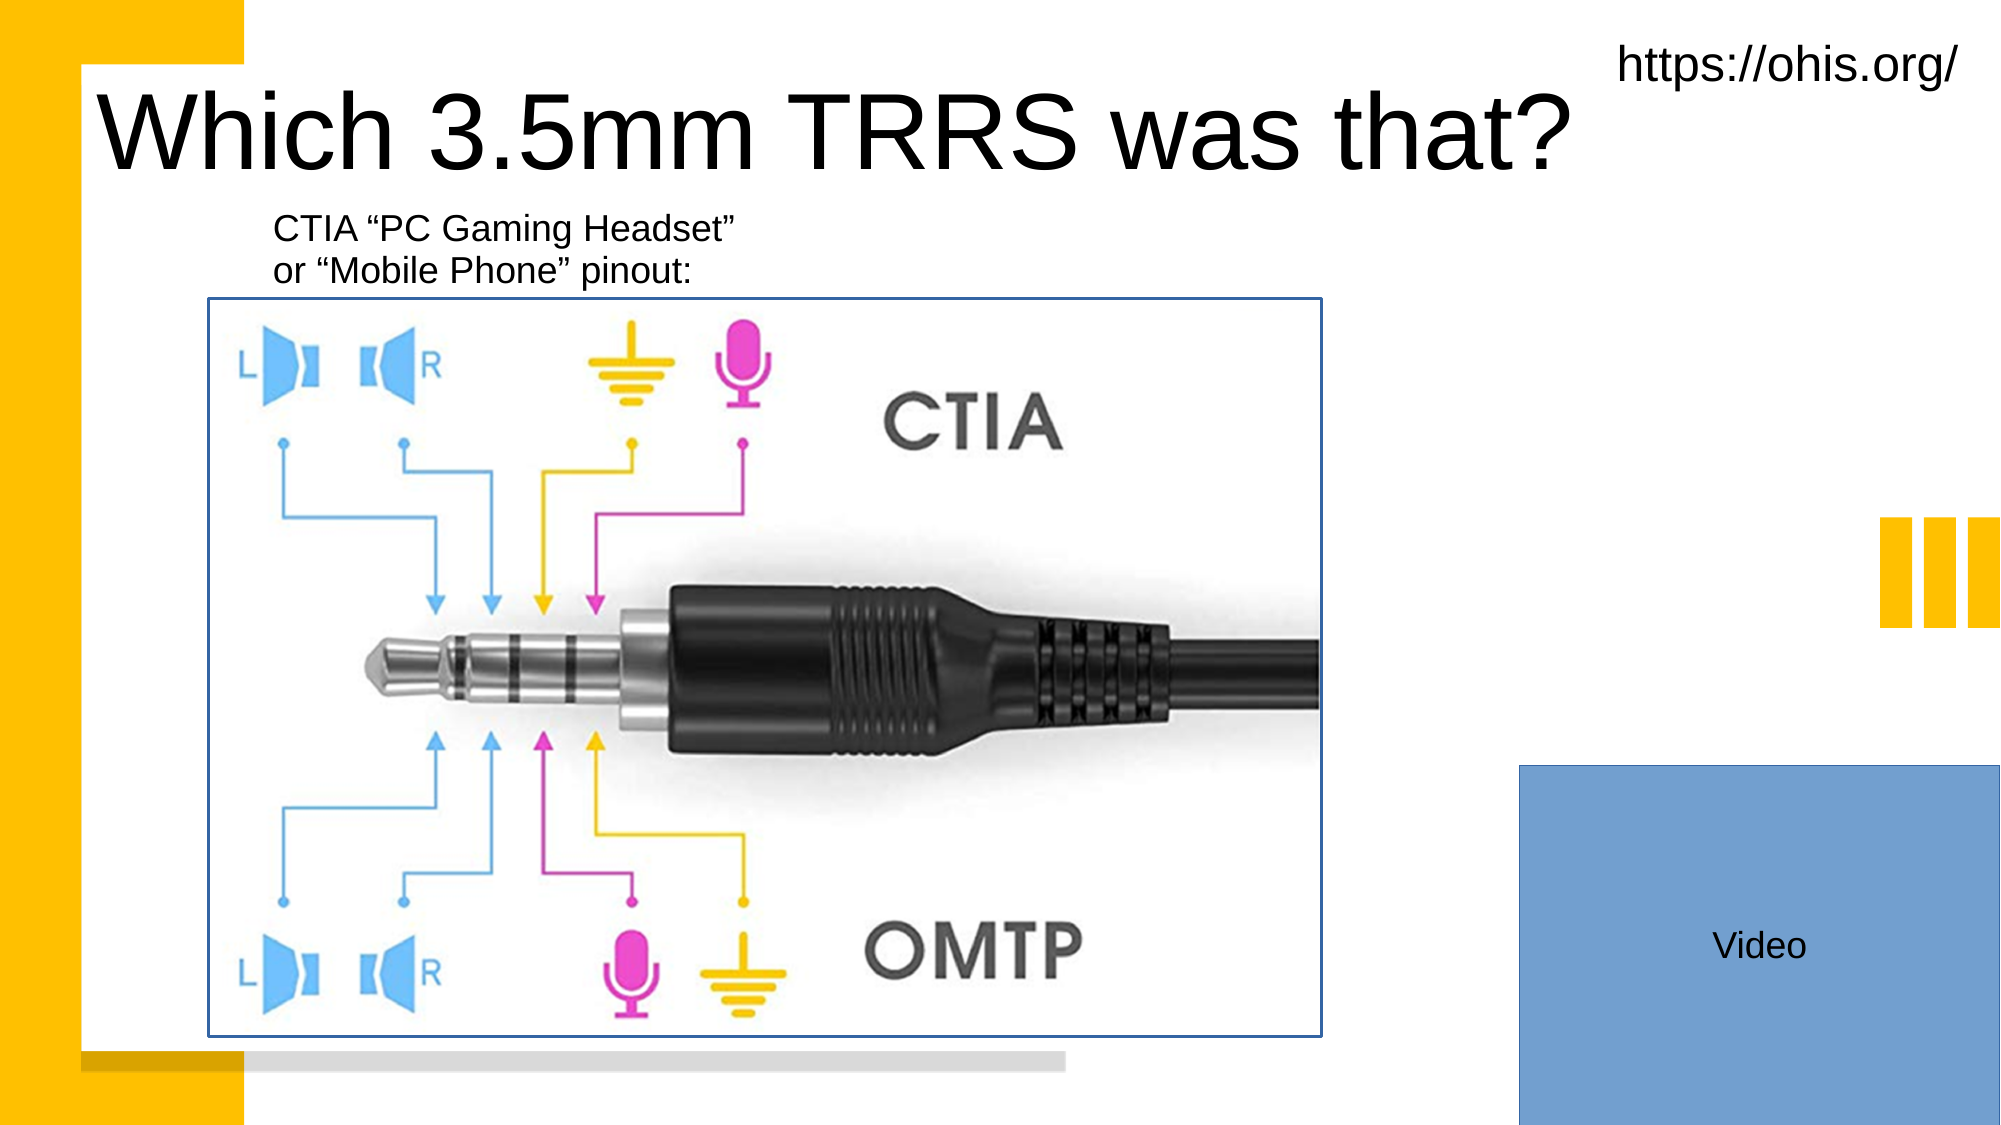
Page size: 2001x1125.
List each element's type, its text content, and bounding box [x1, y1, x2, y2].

picture [210, 299, 1320, 1035]
text_box Video [1519, 765, 2000, 1125]
text_box https://ohis.org/ [1590, 29, 1974, 105]
text_box CTIA “PC Gaming Headset” or “Mobile Phone” pinout: [258, 200, 751, 299]
text_box [0, 0, 2000, 1125]
text_box Which 3.5mm TRRS was that? [81, 64, 1921, 201]
